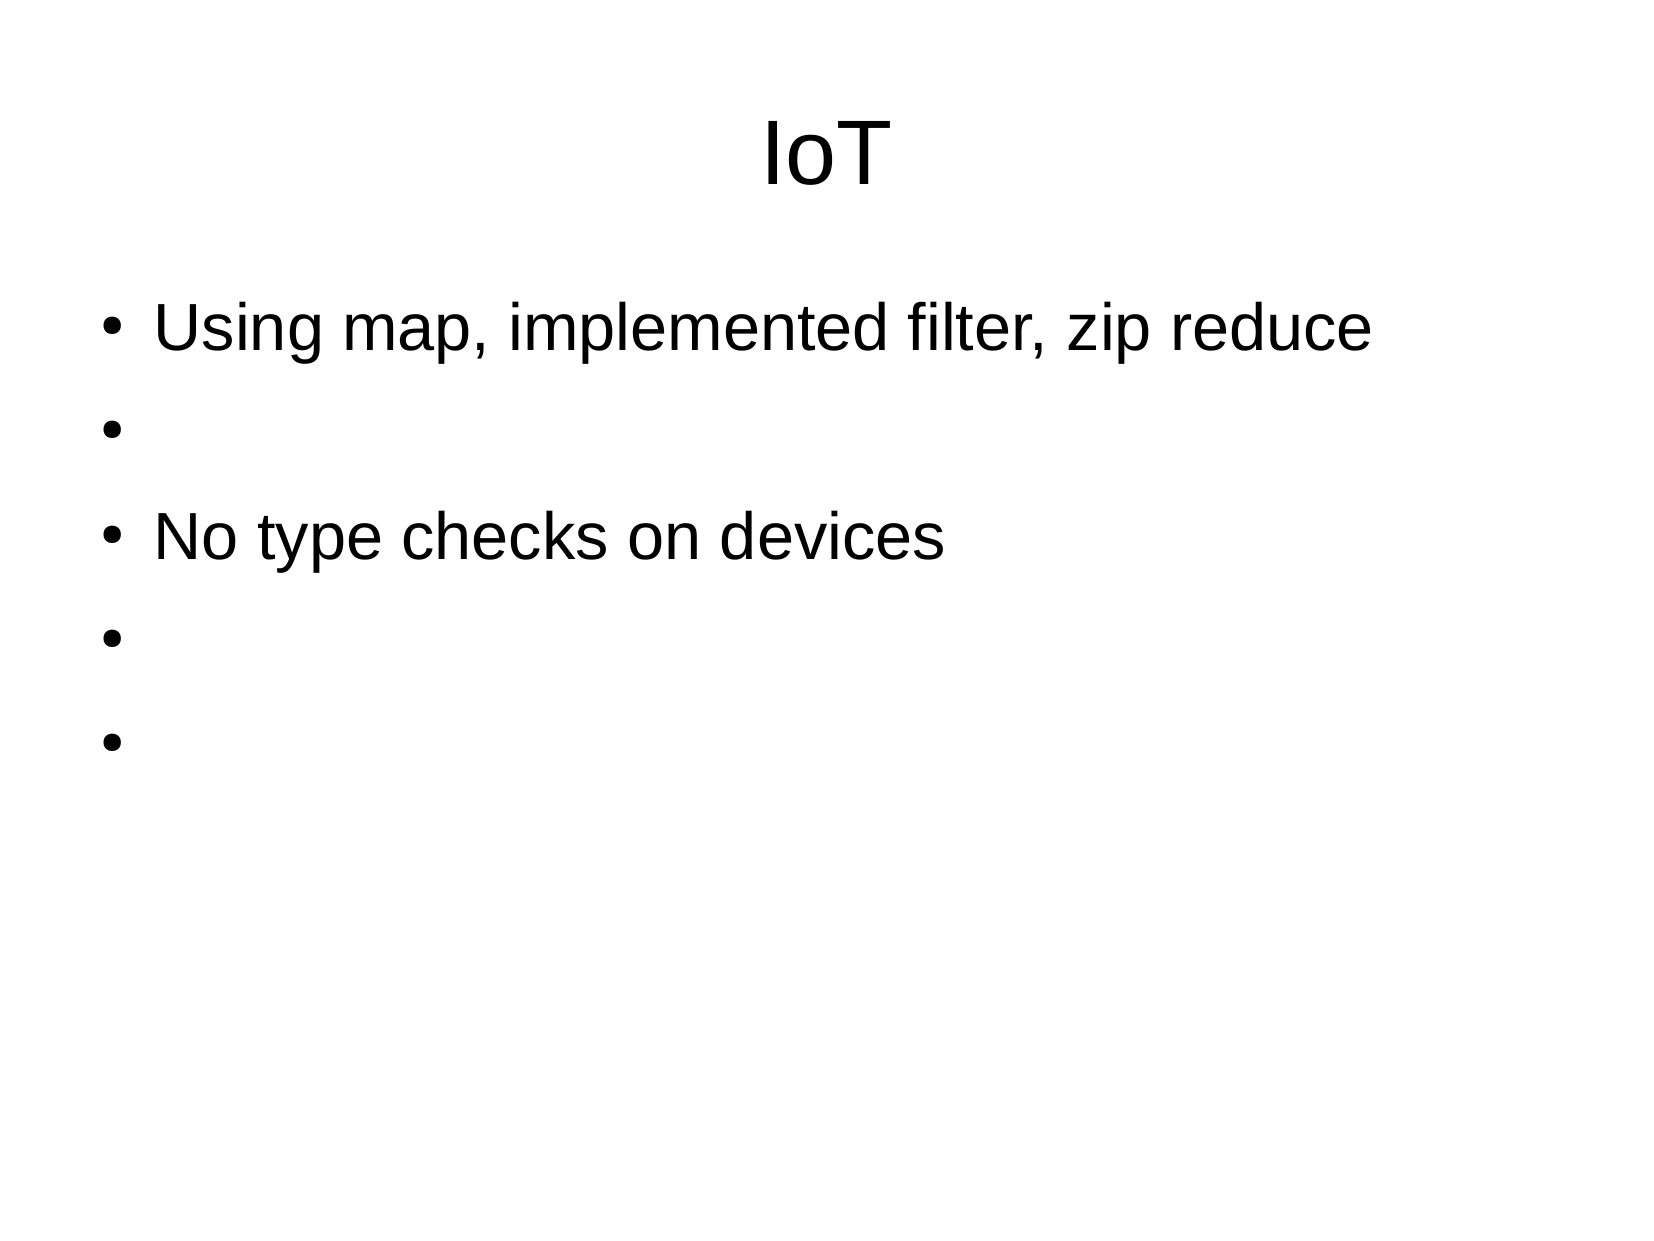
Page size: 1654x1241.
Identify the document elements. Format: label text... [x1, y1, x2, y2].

title IoT [82, 49, 1571, 257]
list Using map, implemented filter, zip reduce No type checks on devices [82, 290, 1571, 1010]
